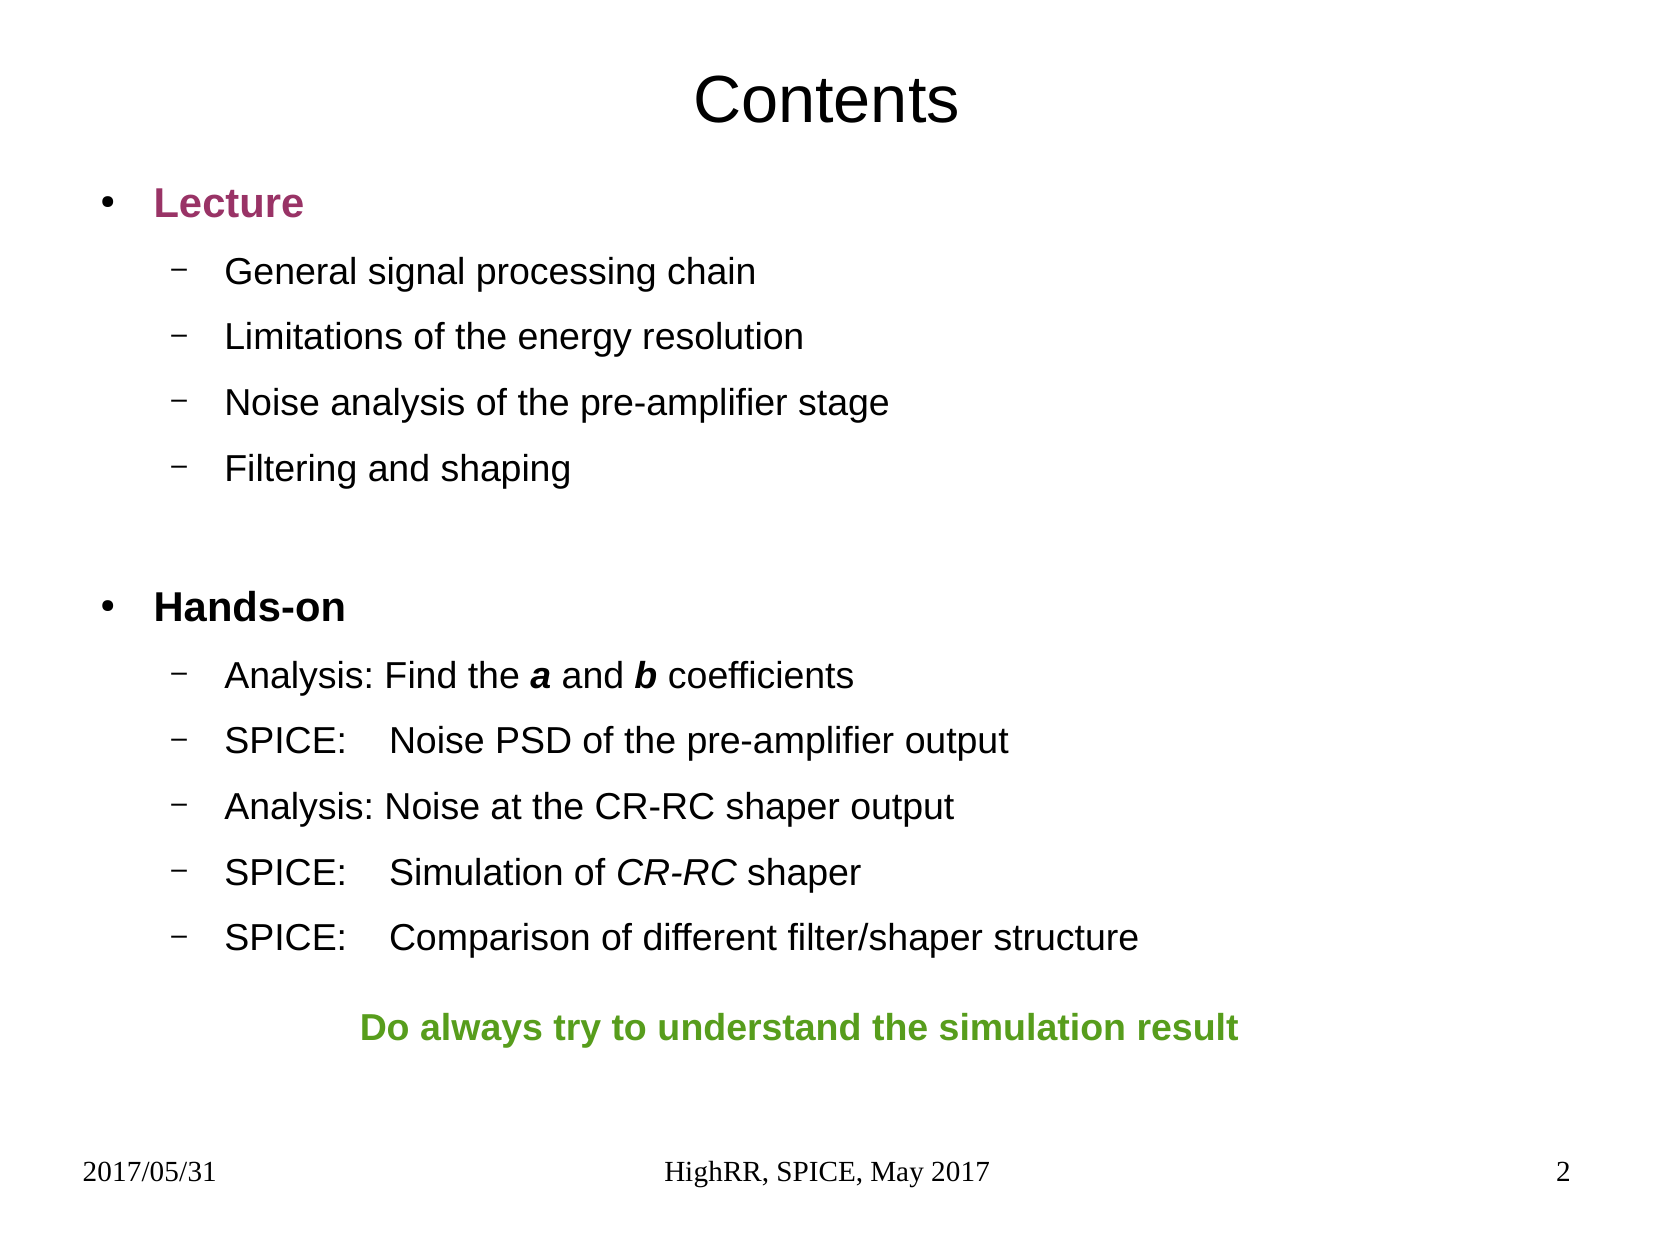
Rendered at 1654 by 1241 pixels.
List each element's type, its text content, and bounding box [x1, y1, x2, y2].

title Contents [82, 49, 1571, 151]
text_box Do always try to understand the simulation result [345, 999, 1276, 1057]
list Lecture General signal processing chain Limitations of the energy resolution Noise analysis of the pre-amplifier stage Filtering and shaping Hands-on Analysis: Find the a and b coefficients SPICE: Noise PSD of the pre-amplifier output Analysis: Noise at the CR-RC shaper output SPICE: Simulation of CR-RC shaper SPICE: Comparison of different filter/shaper structure [82, 180, 1571, 1141]
